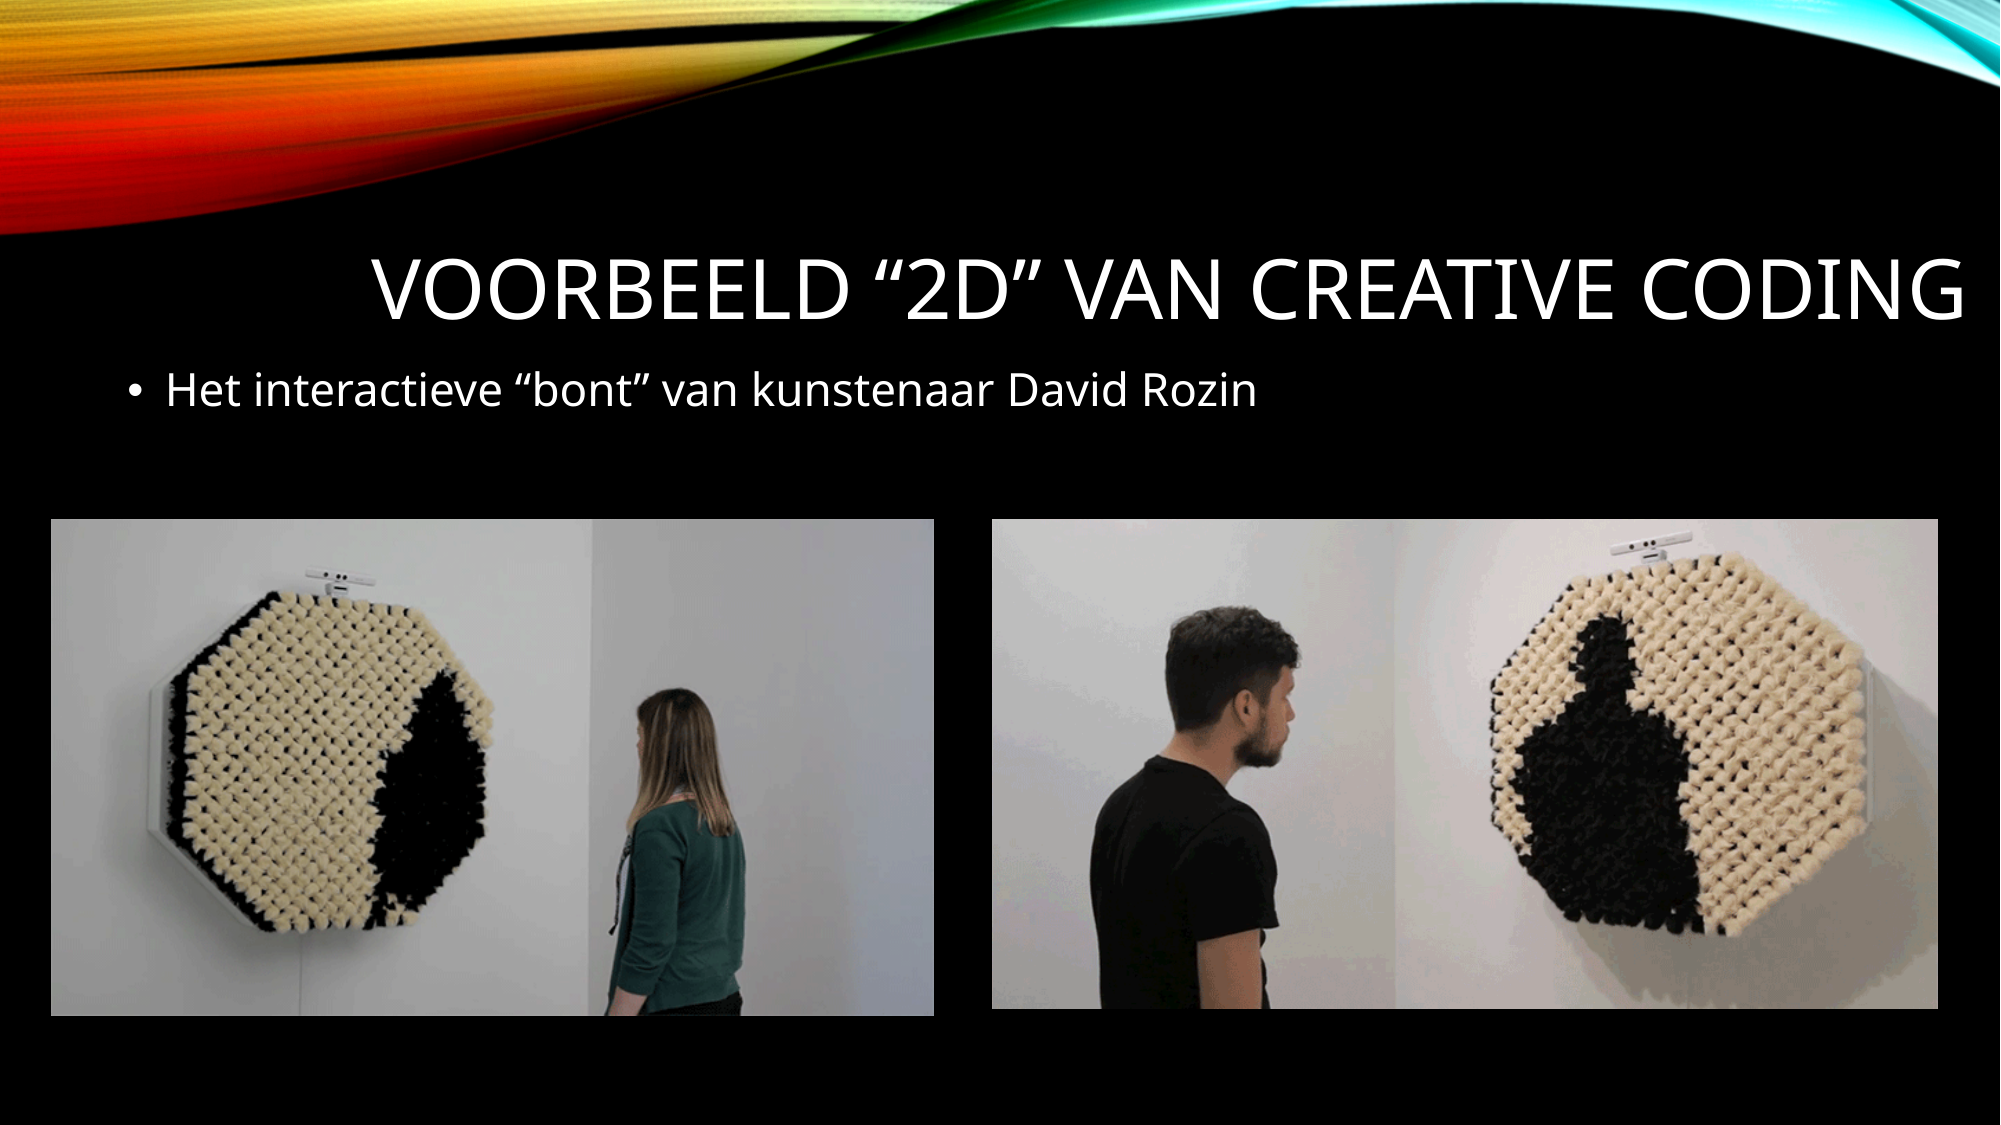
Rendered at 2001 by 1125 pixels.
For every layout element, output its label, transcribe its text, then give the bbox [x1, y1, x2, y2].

text_box Het interactieve “bont” van kunstenaar David Rozin [112, 360, 1888, 1021]
text_box Voorbeeld “2d” van creative coding [77, 186, 1984, 399]
picture [992, 519, 1938, 1009]
picture [0, 0, 2000, 237]
picture [51, 519, 934, 1016]
